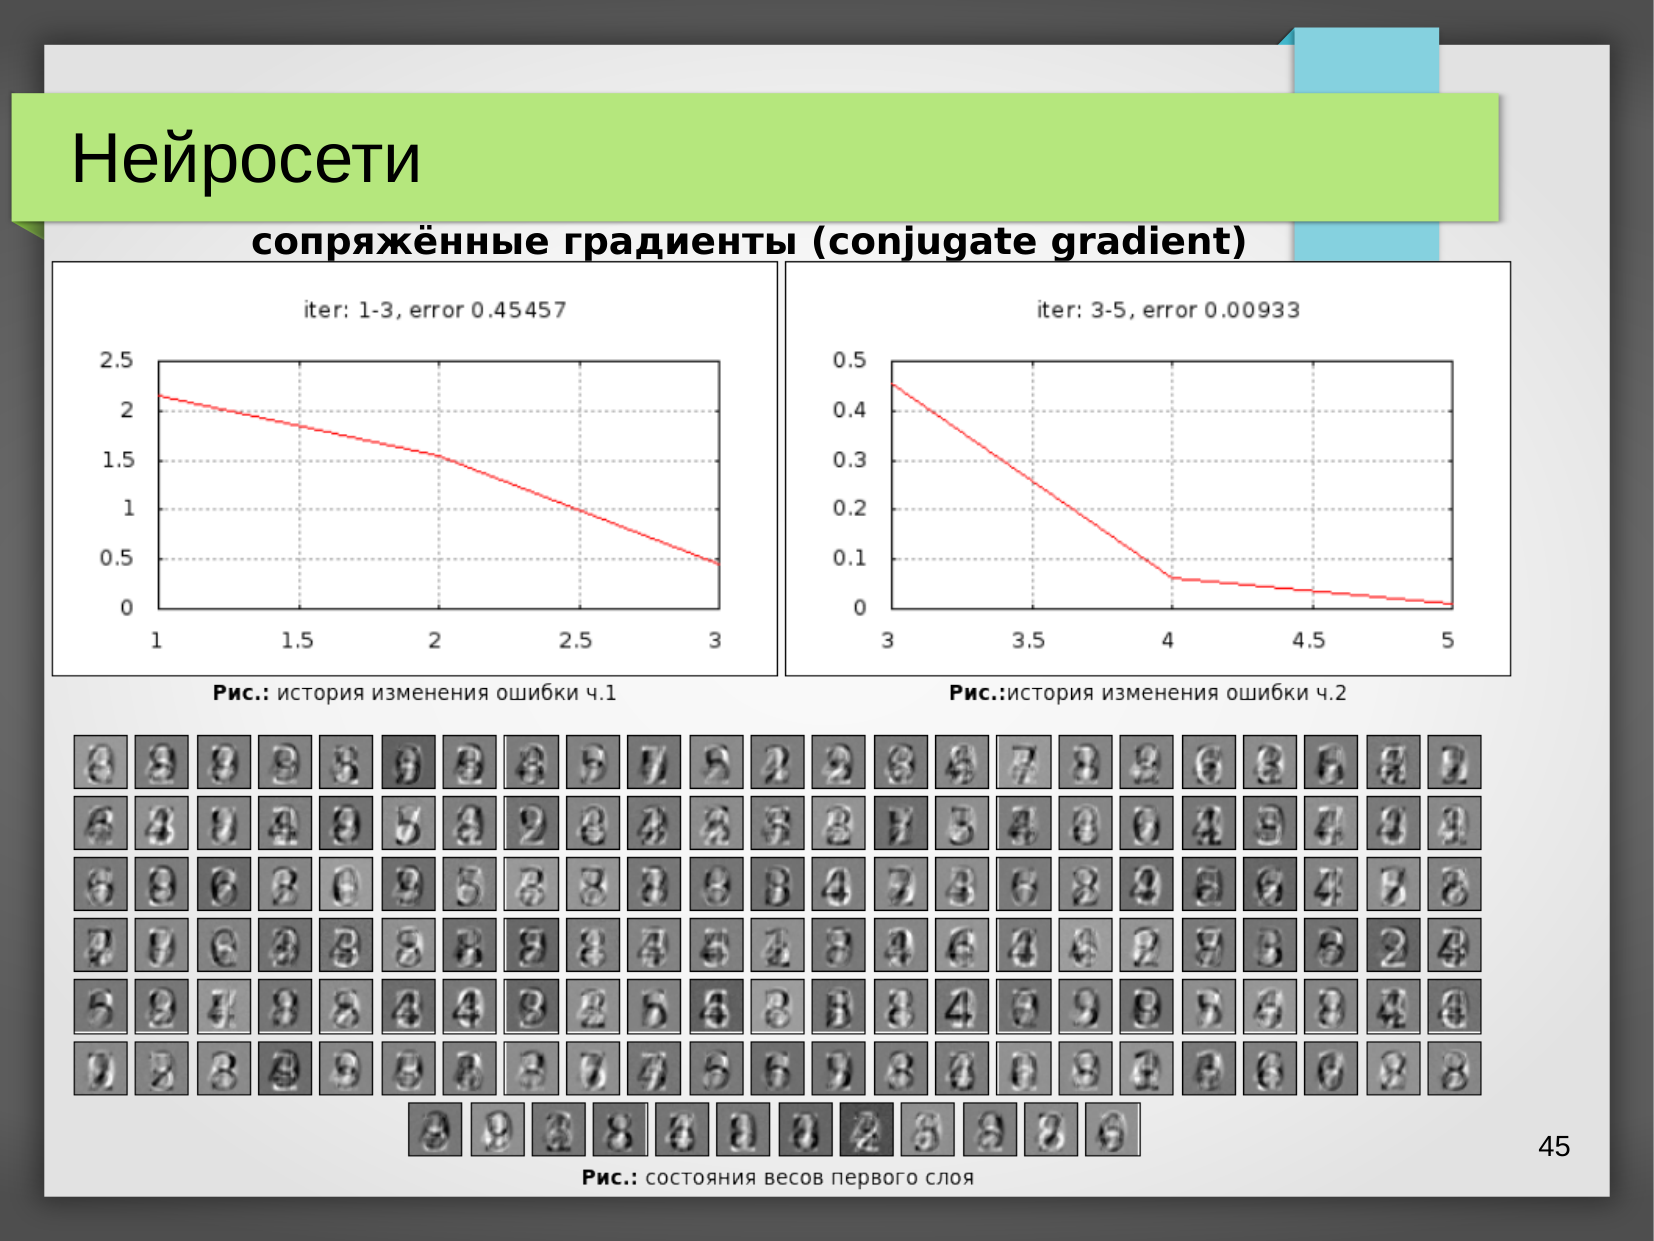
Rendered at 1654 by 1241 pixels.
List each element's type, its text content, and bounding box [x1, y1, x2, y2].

text_box сопряжённые градиенты (conjugate gradient) [236, 212, 1264, 258]
title Нейросети [70, 118, 1205, 199]
picture [0, 0, 1654, 1241]
